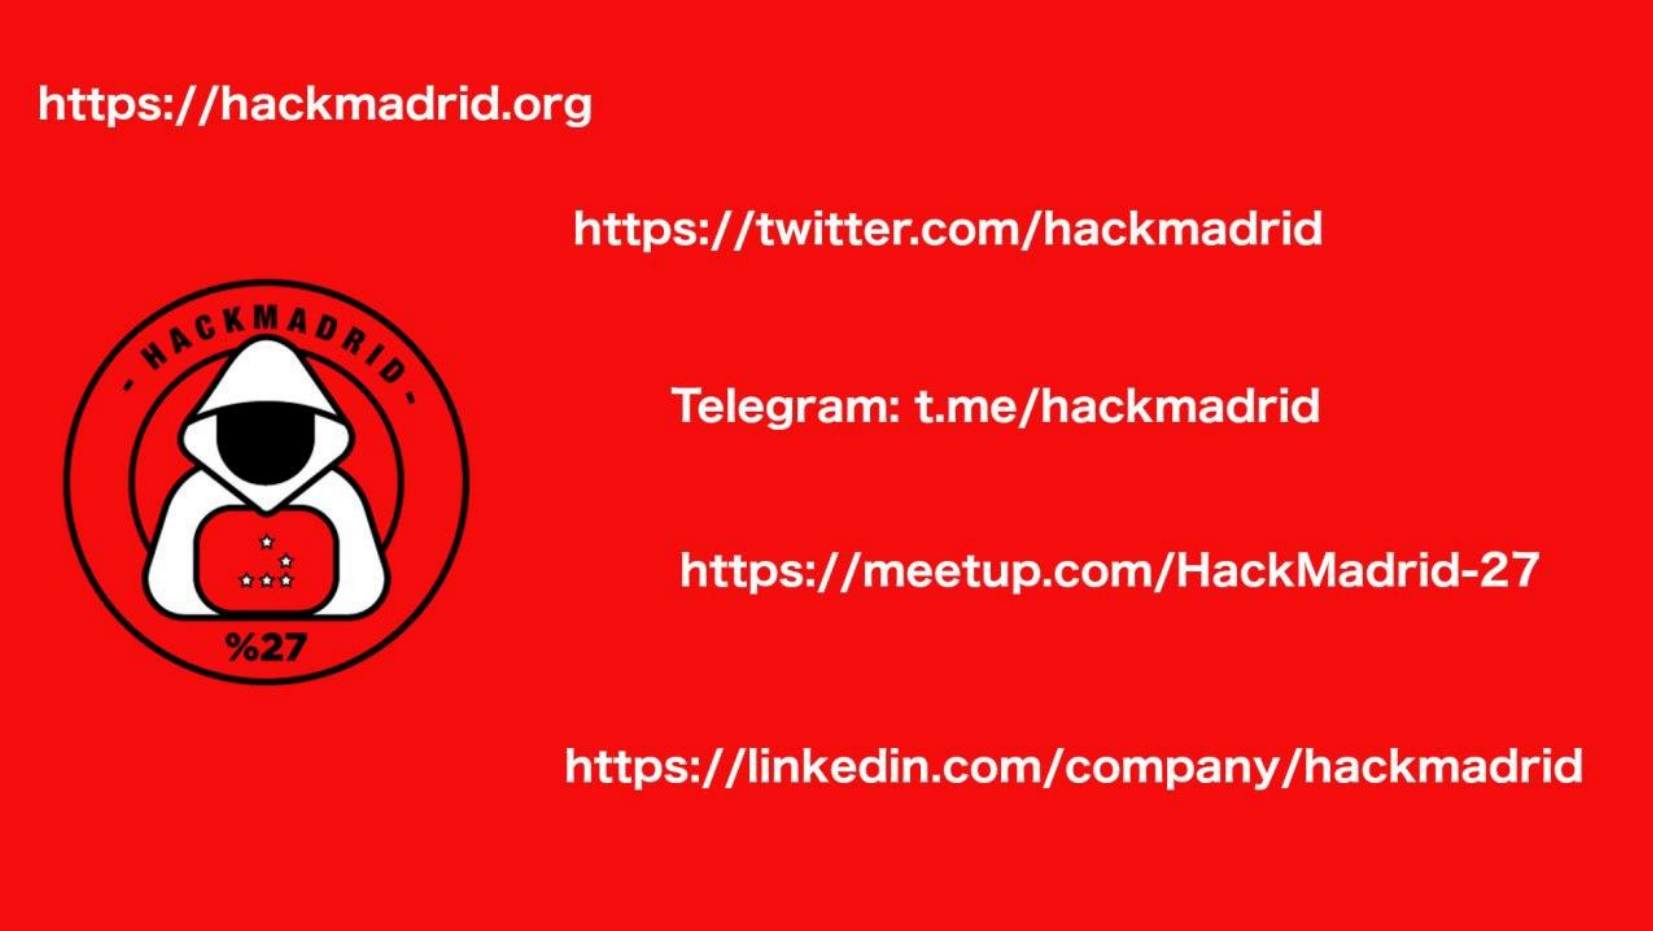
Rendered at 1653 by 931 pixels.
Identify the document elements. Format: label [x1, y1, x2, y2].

picture [0, 0, 1653, 931]
title [121, 102, 1534, 311]
